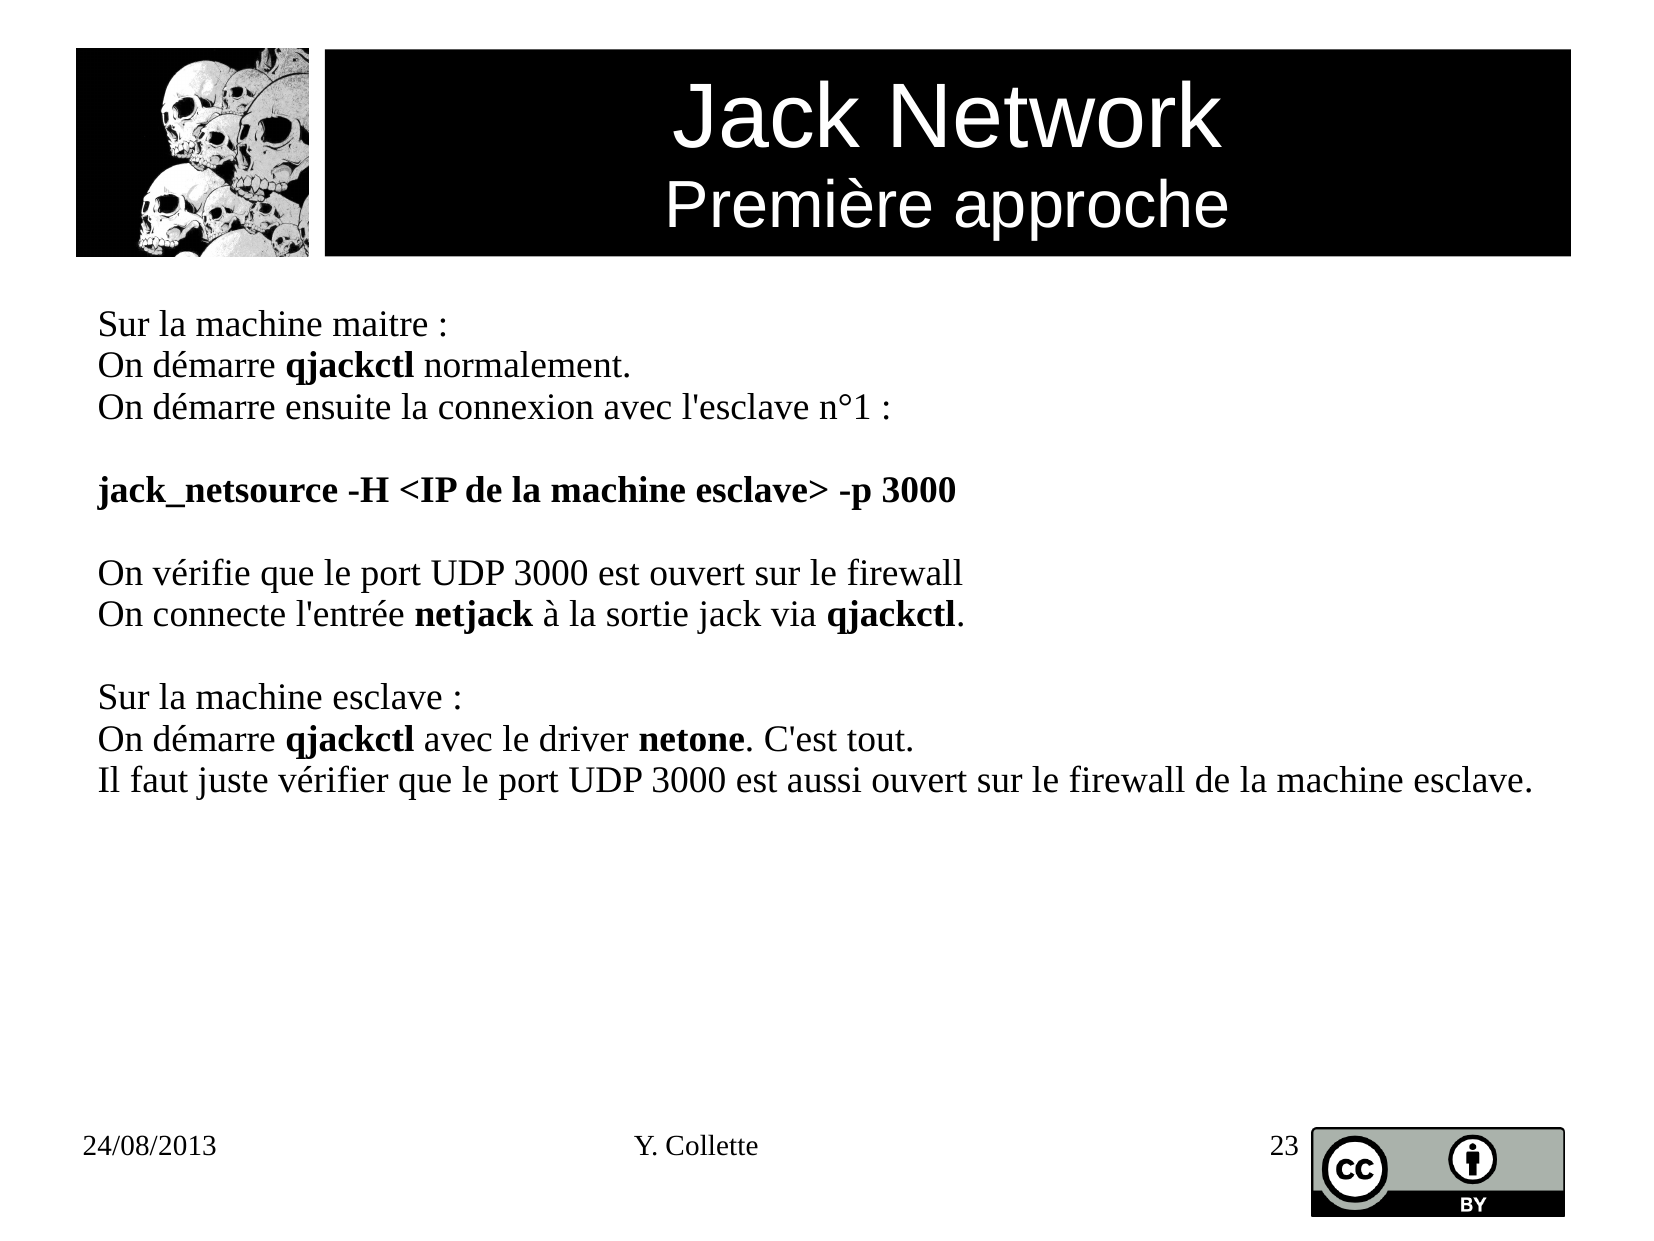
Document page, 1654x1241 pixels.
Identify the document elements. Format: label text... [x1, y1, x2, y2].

picture [76, 48, 309, 257]
picture [1311, 1127, 1565, 1217]
text_box Sur la machine maitre : On démarre qjackctl normalement. On démarre ensuite la connexion avec l'esclave n°1 : jack_netsource -H <IP de la machine esclave> -p 3000 On vérifie que le port UDP 3000 est ouvert sur le firewall On connecte l'entrée netjack à la sortie jack via qjackctl. Sur la machine esclave : On démarre qjackctl avec le driver netone. C'est tout. Il faut juste vérifier que le port UDP 3000 est aussi ouvert sur le firewall de la machine esclave. [82, 295, 1560, 809]
title Jack Network Première approche [324, 49, 1571, 257]
